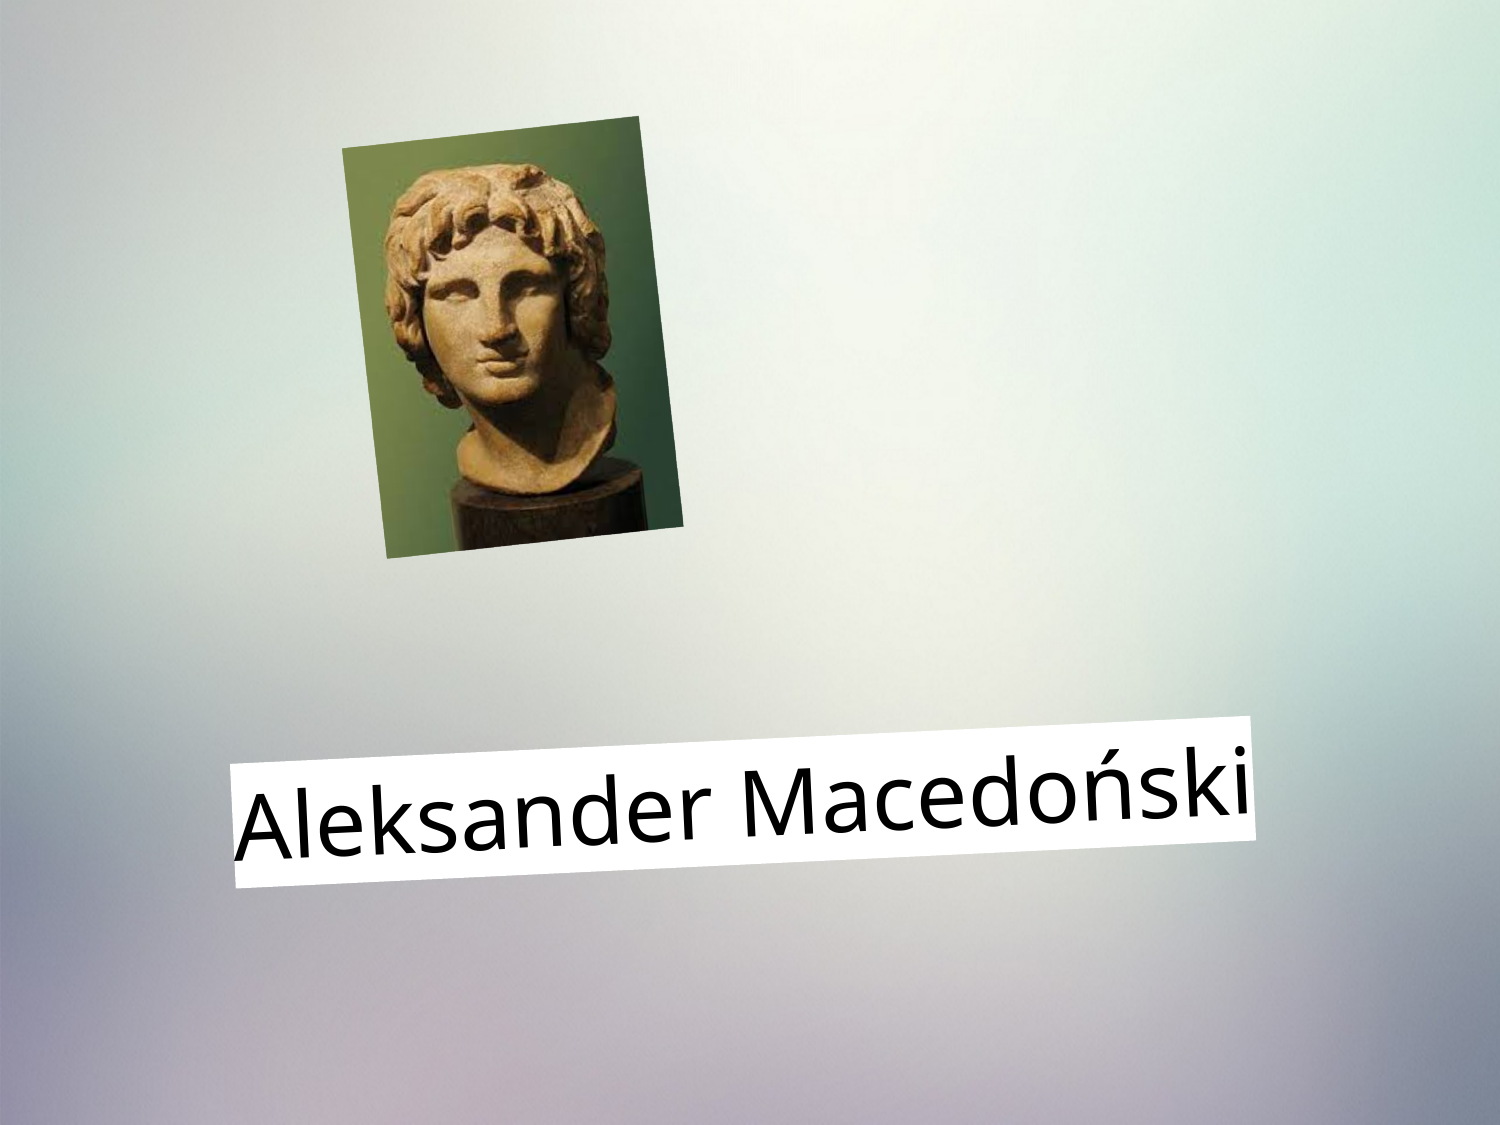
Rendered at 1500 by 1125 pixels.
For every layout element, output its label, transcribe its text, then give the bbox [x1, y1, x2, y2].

picture [0, 0, 1500, 1125]
title Aleksander Macedoński [100, 648, 1386, 952]
subtitle [0, 0, 1050, 288]
